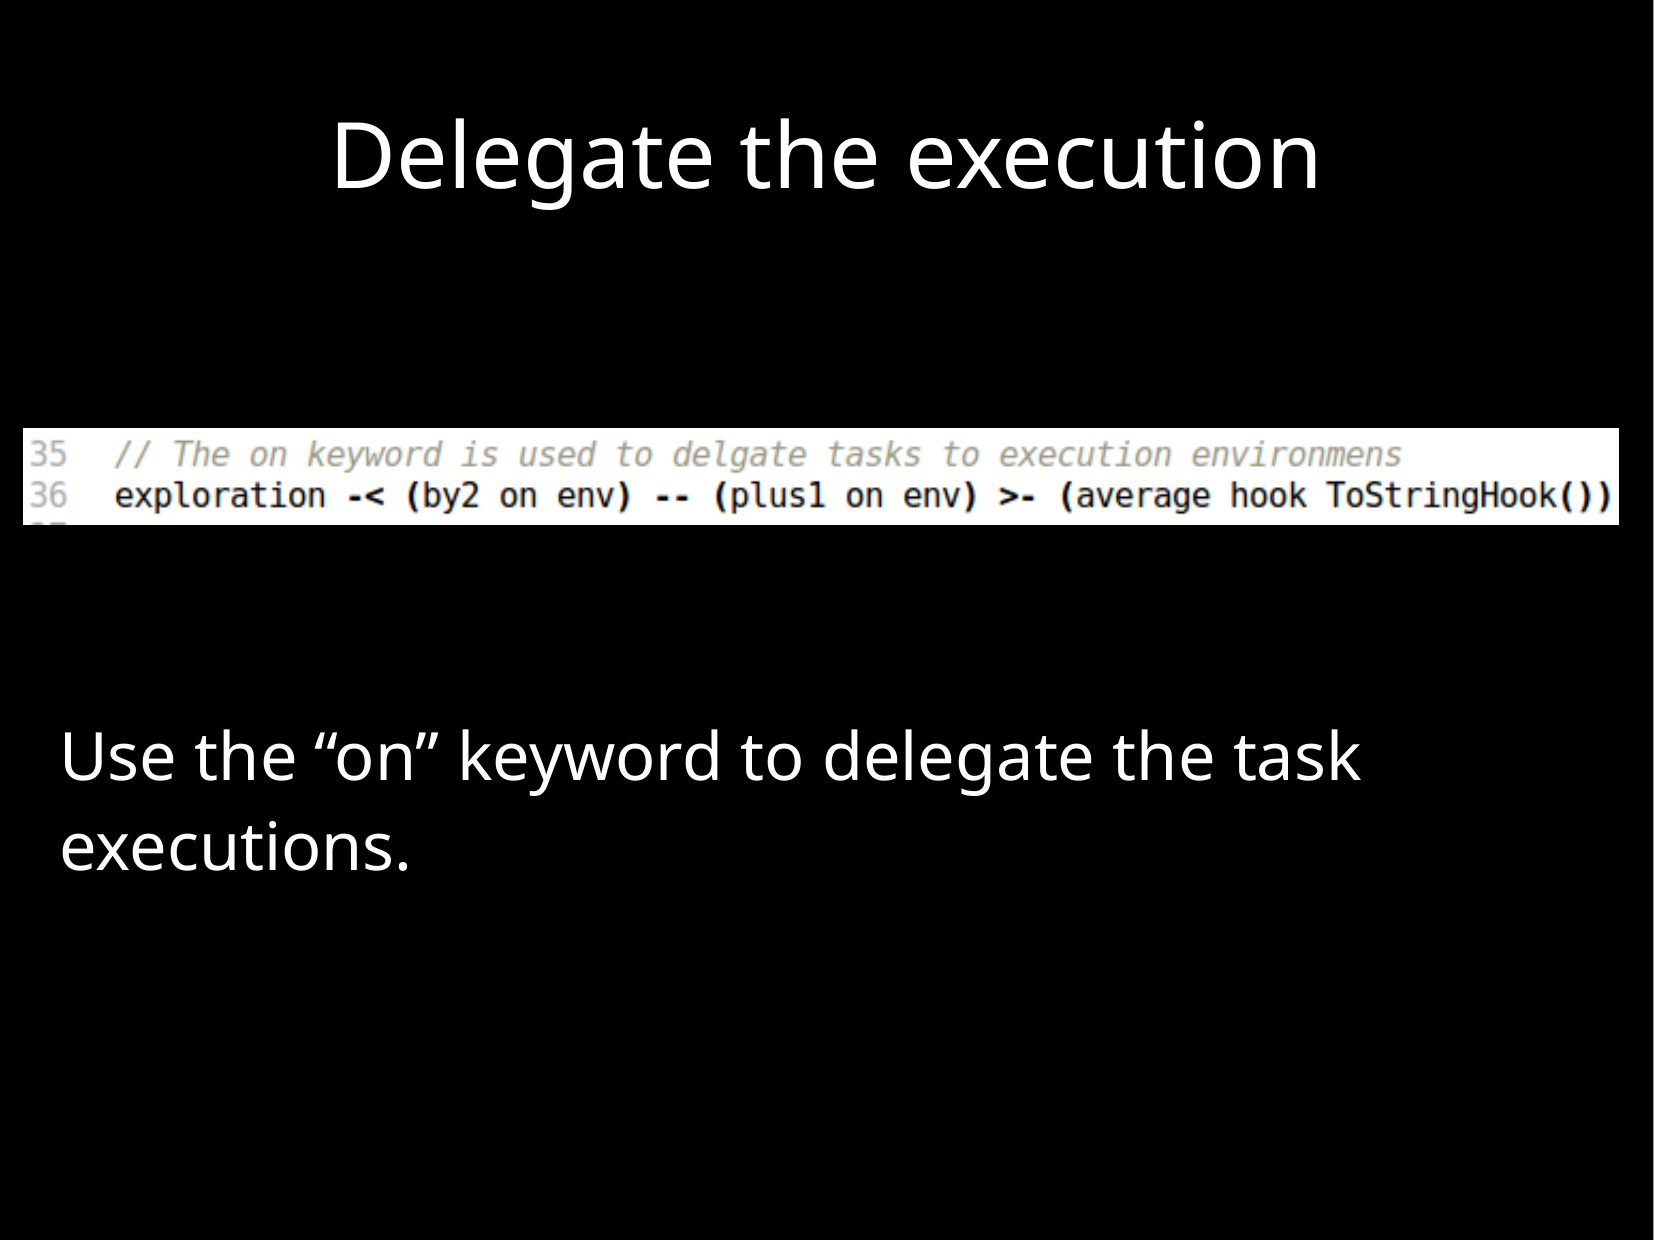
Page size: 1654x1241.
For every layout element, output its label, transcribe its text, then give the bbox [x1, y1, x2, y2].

list Use the “on” keyword to delegate the task executions. [59, 708, 1548, 981]
title Delegate the execution [82, 49, 1571, 257]
picture [23, 428, 1619, 525]
